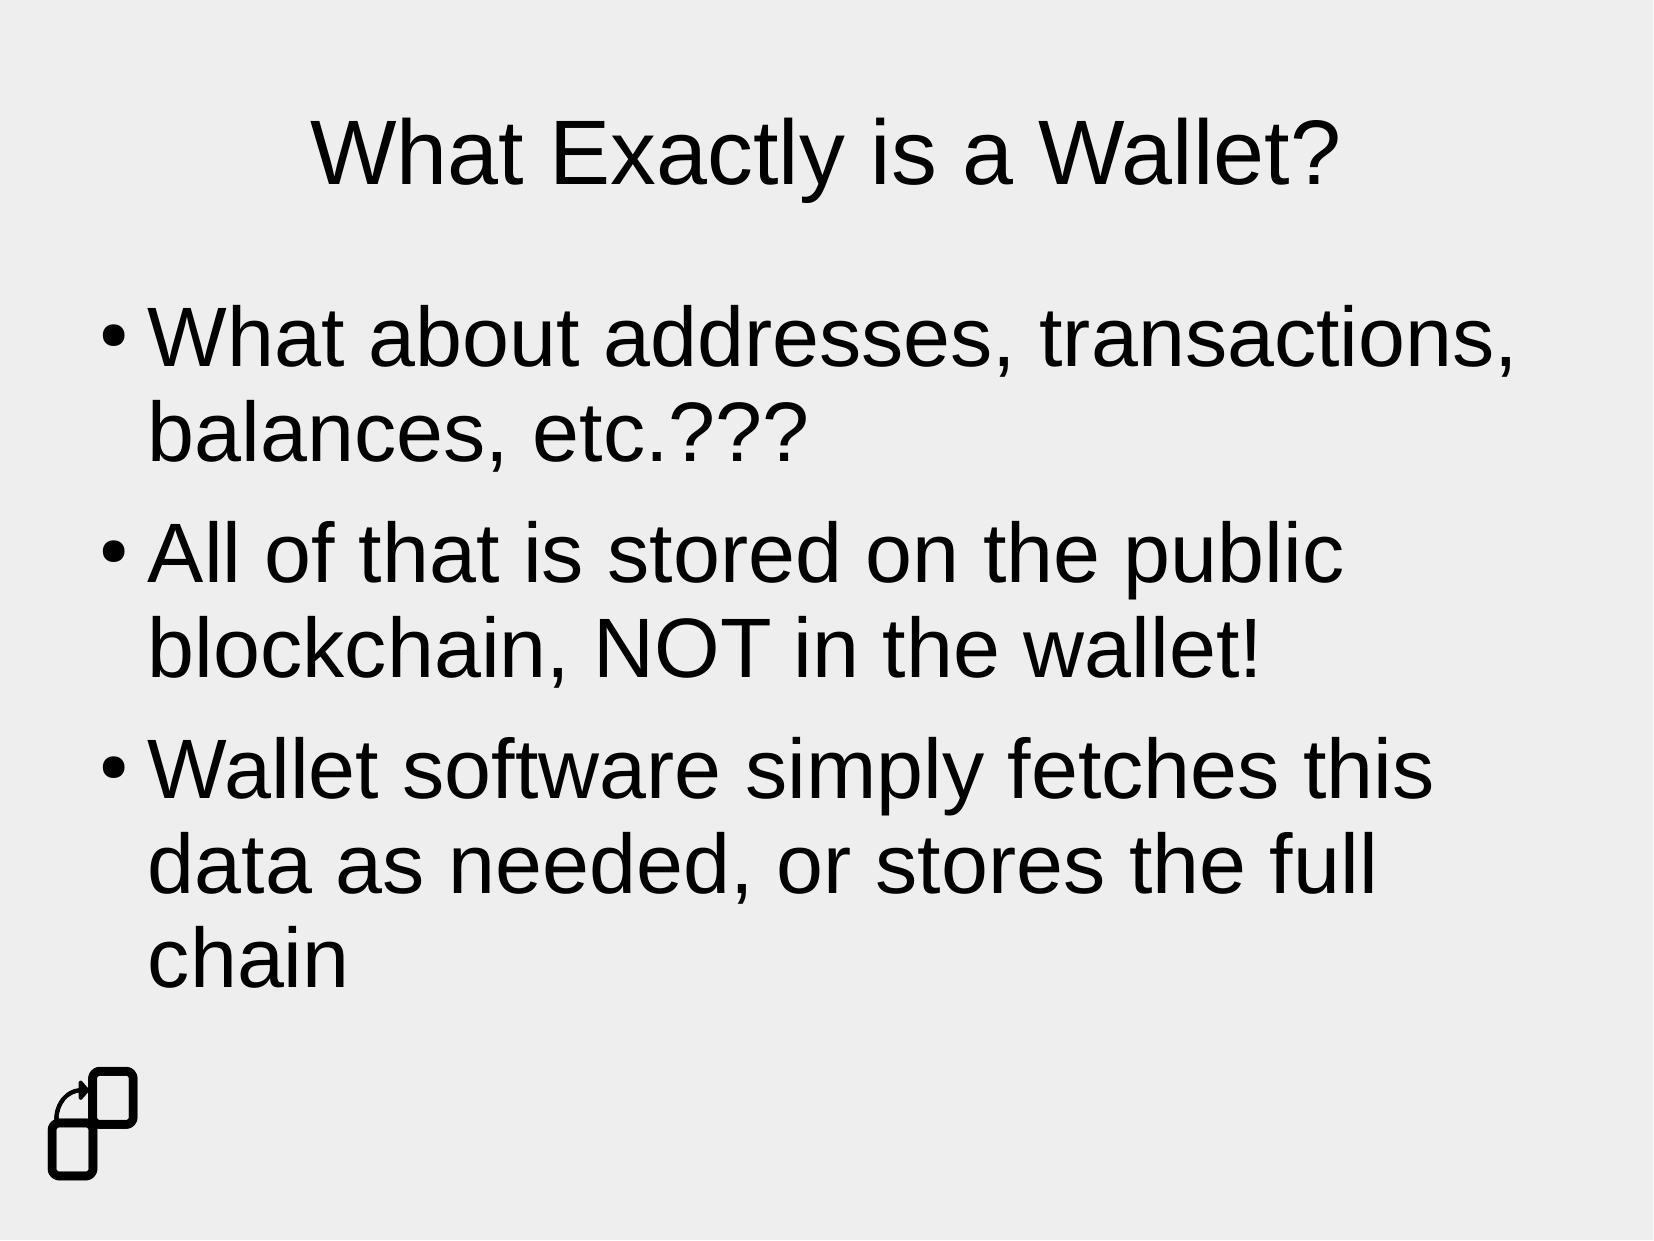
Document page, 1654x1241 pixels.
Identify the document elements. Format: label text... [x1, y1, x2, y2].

title What Exactly is a Wallet? [82, 49, 1571, 257]
picture [30, 1062, 153, 1186]
list What about addresses, transactions, balances, etc.??? All of that is stored on the public blockchain, NOT in the wallet! Wallet software simply fetches this data as needed, or stores the full chain [82, 290, 1571, 1010]
